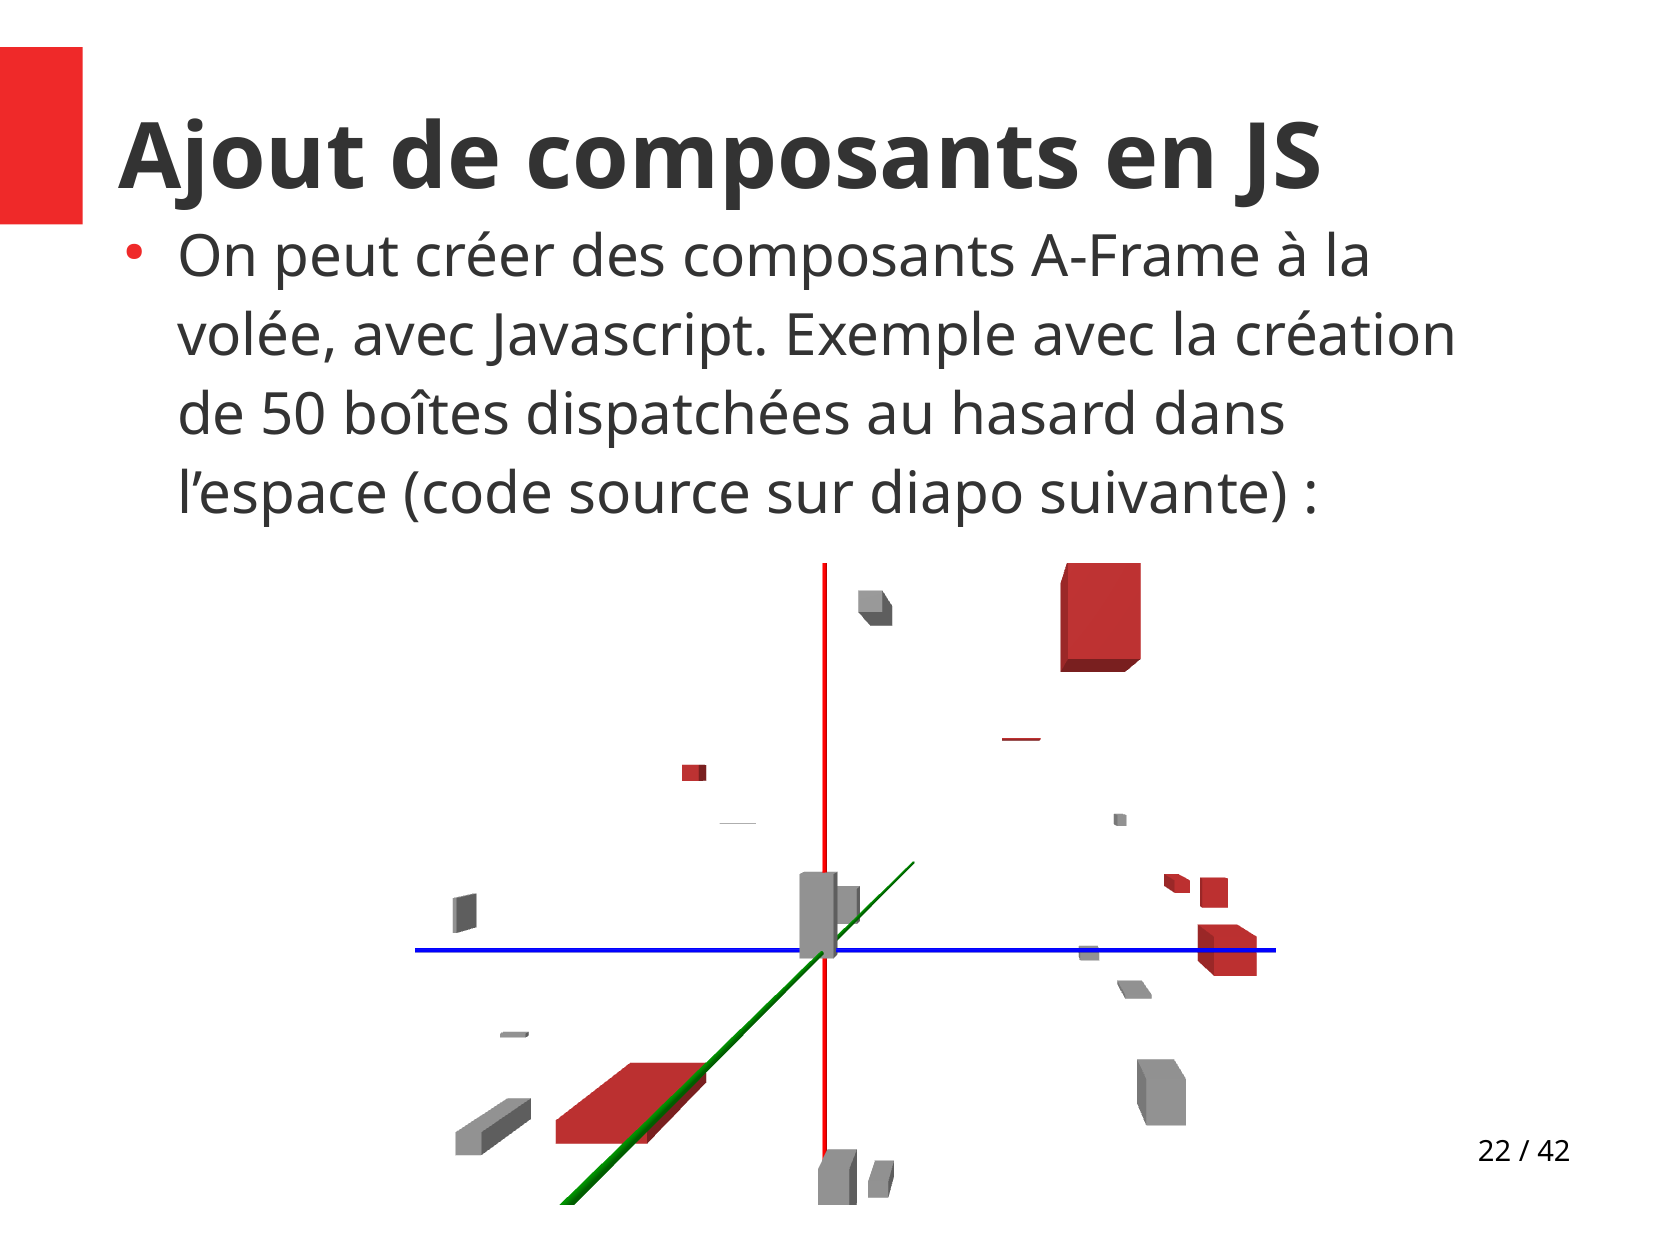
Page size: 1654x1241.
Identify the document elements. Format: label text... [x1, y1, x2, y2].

title Ajout de composants en JS [118, 49, 1571, 257]
picture [415, 563, 1276, 1205]
list On peut créer des composants A-Frame à la volée, avec Javascript. Exemple avec la création de 50 boîtes dispatchées au hasard dans l’espace (code source sur diapo suivante) : [106, 213, 1524, 934]
